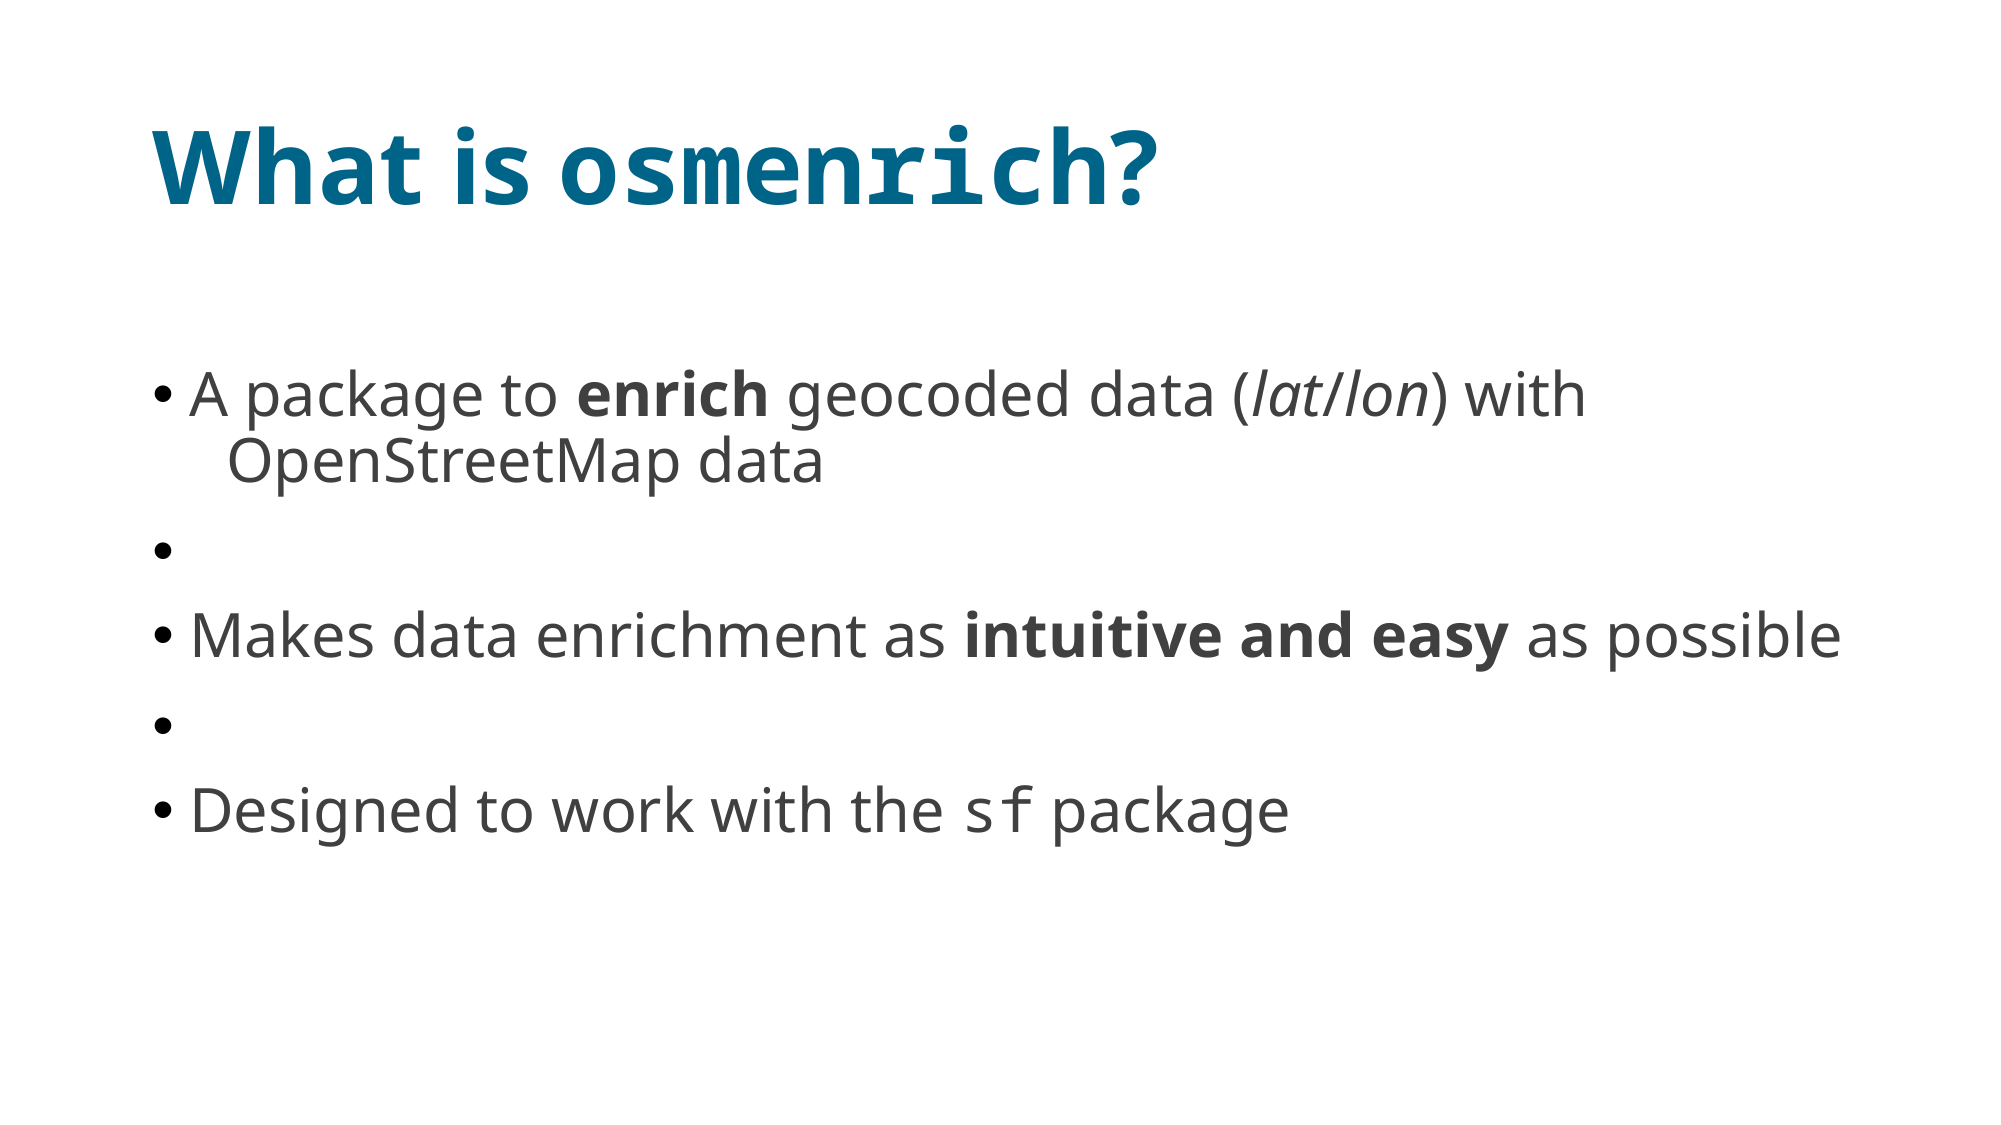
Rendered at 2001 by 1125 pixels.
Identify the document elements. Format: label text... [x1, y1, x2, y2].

list A package to enrich geocoded data (lat/lon) with OpenStreetMap data Makes data enrichment as intuitive and easy as possible Designed to work with the sf package [137, 356, 1863, 862]
title What is osmenrich? [137, 50, 1892, 278]
